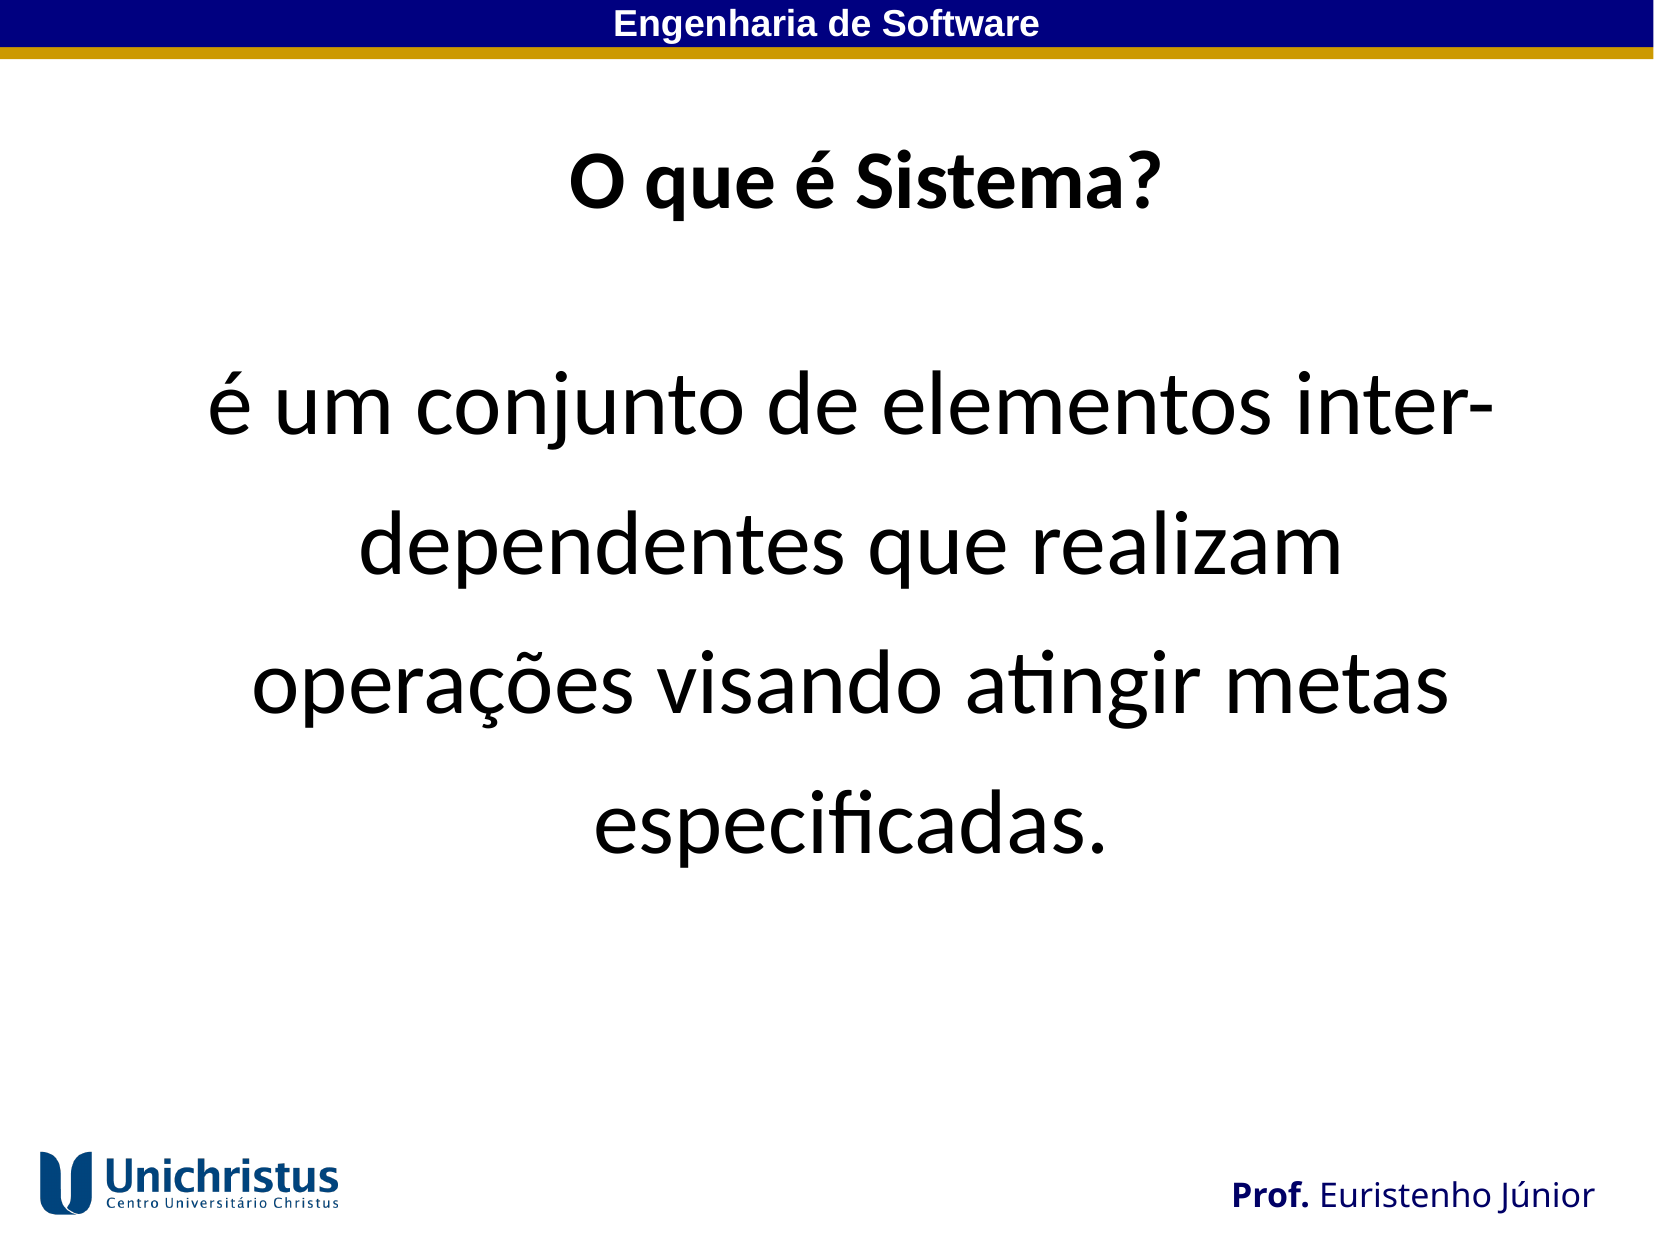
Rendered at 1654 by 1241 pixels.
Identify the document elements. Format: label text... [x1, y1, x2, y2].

text_box [0, 48, 1654, 60]
text_box Prof. Euristenho Júnior [1216, 1163, 1654, 1224]
text_box Engenharia de Software [0, 0, 1654, 48]
title O que é Sistema? [192, 118, 1543, 306]
picture [35, 1148, 343, 1217]
list é um conjunto de elementos inter- dependentes que realizam operações visando atingir metas especificadas. [177, 335, 1528, 931]
